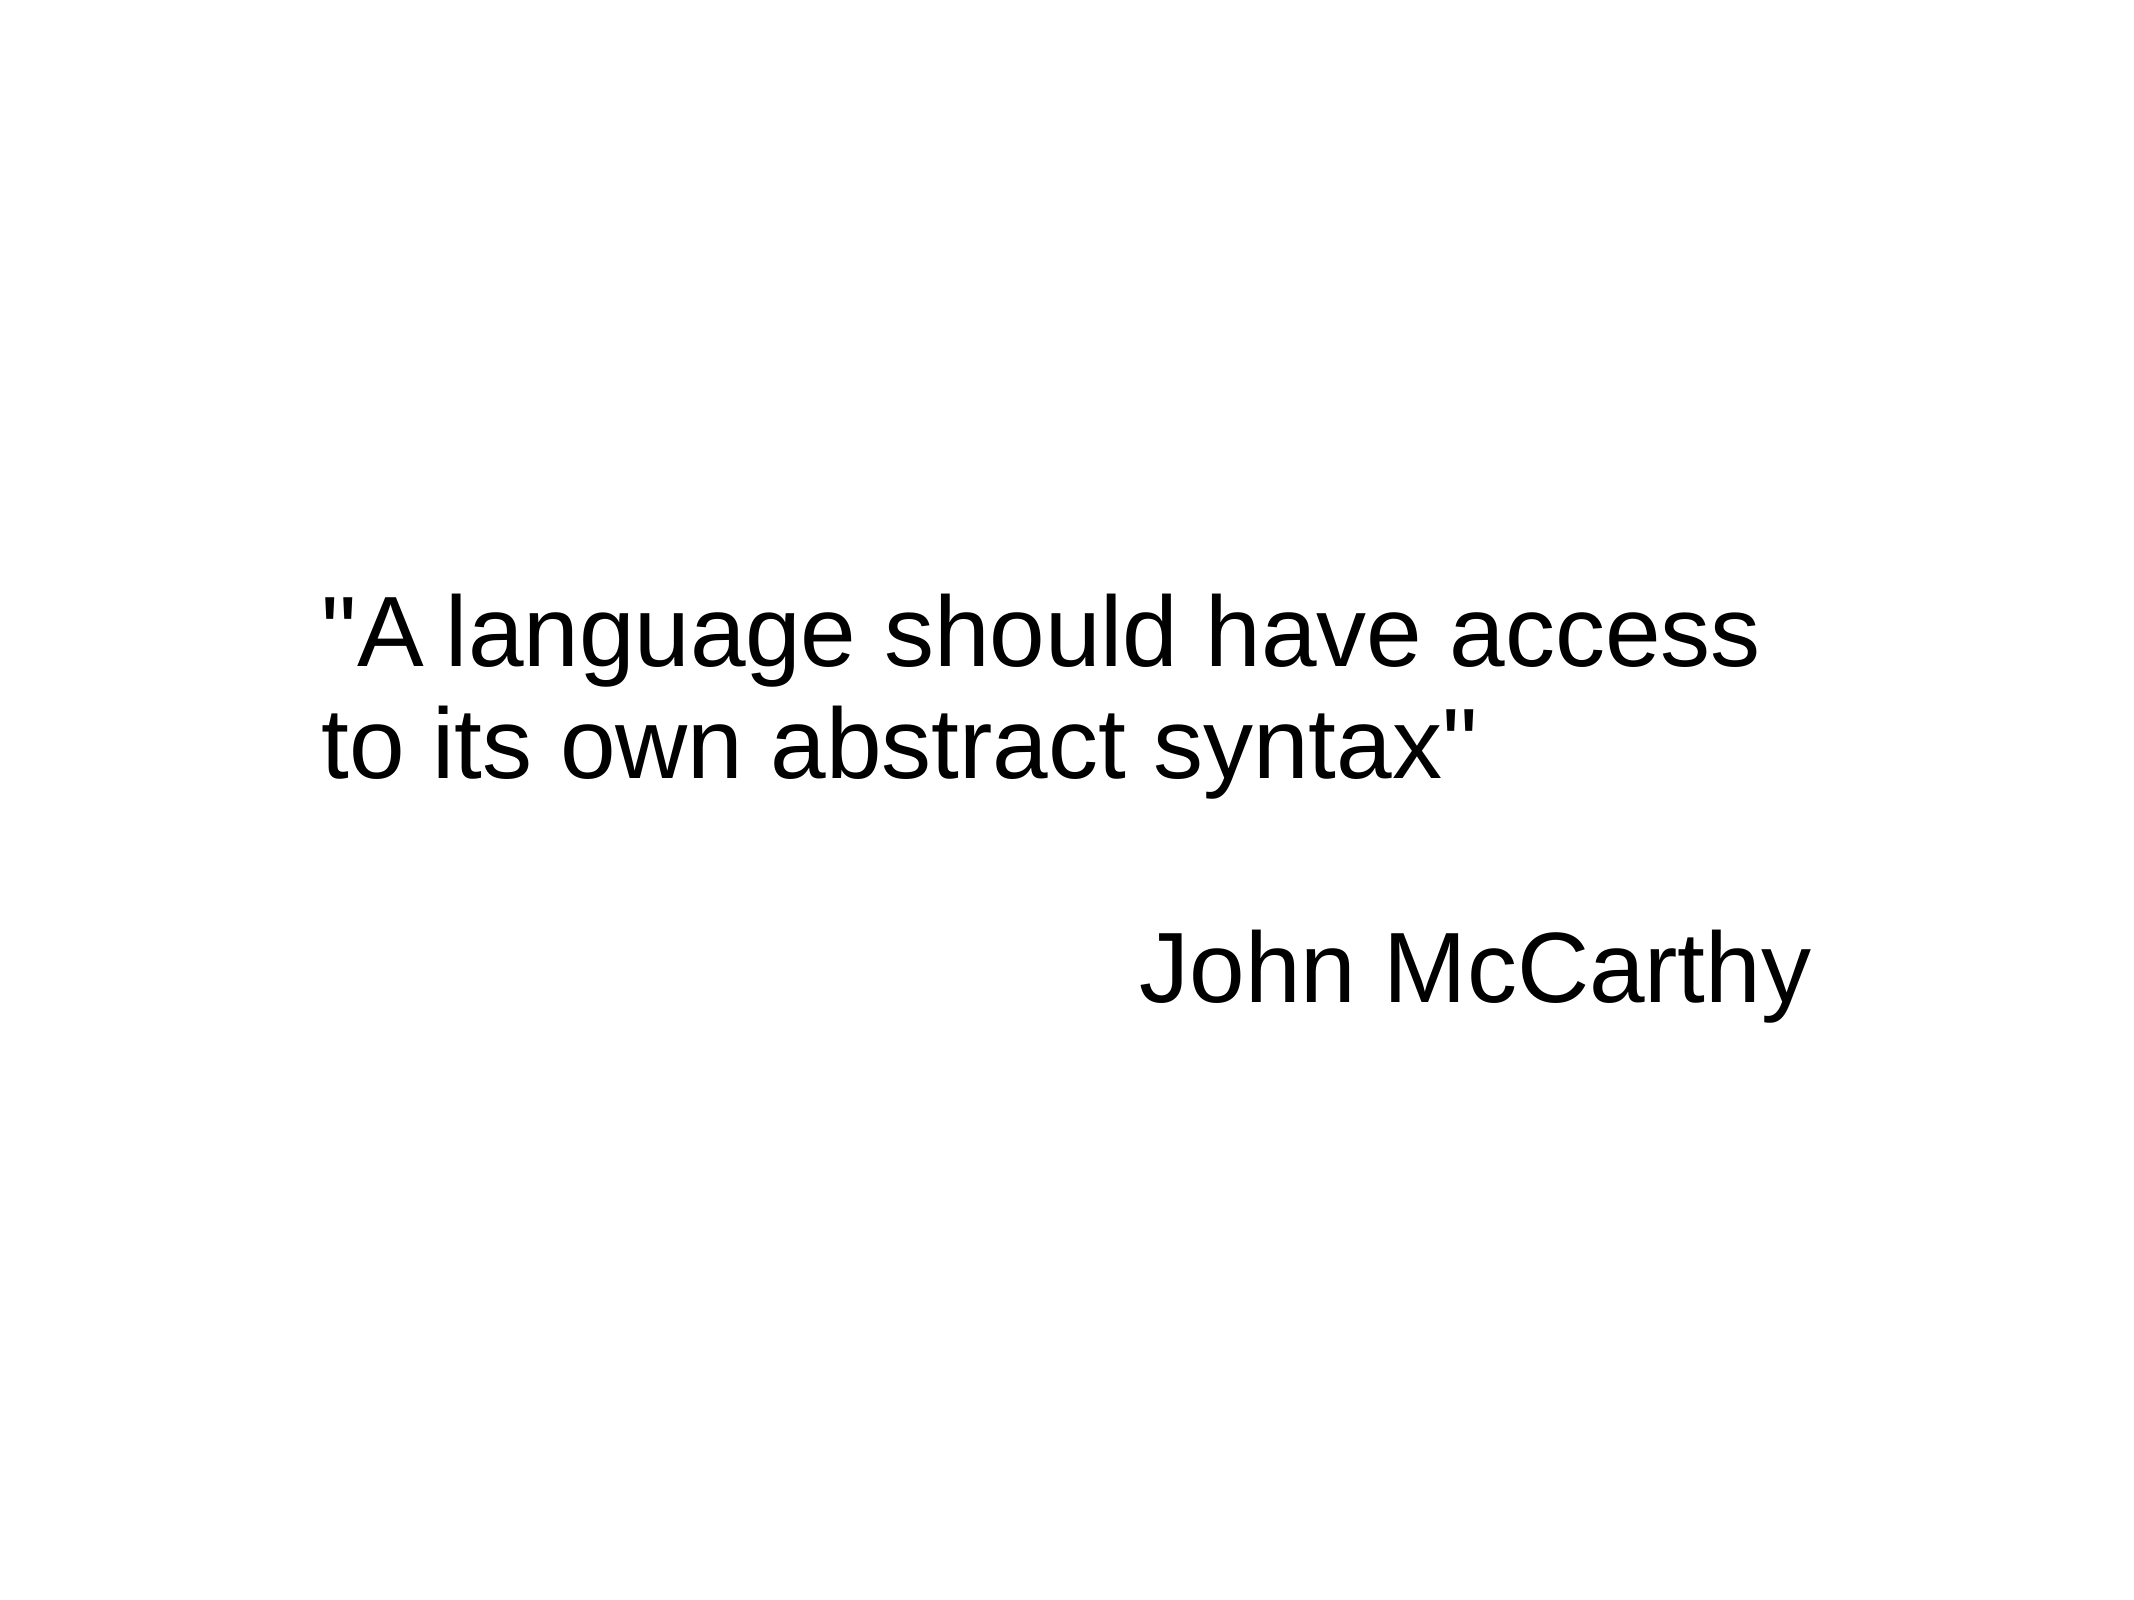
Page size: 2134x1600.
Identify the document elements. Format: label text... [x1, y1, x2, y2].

subtitle "A language should have access to its own abstract syntax" John McCarthy [321, 271, 1812, 1328]
